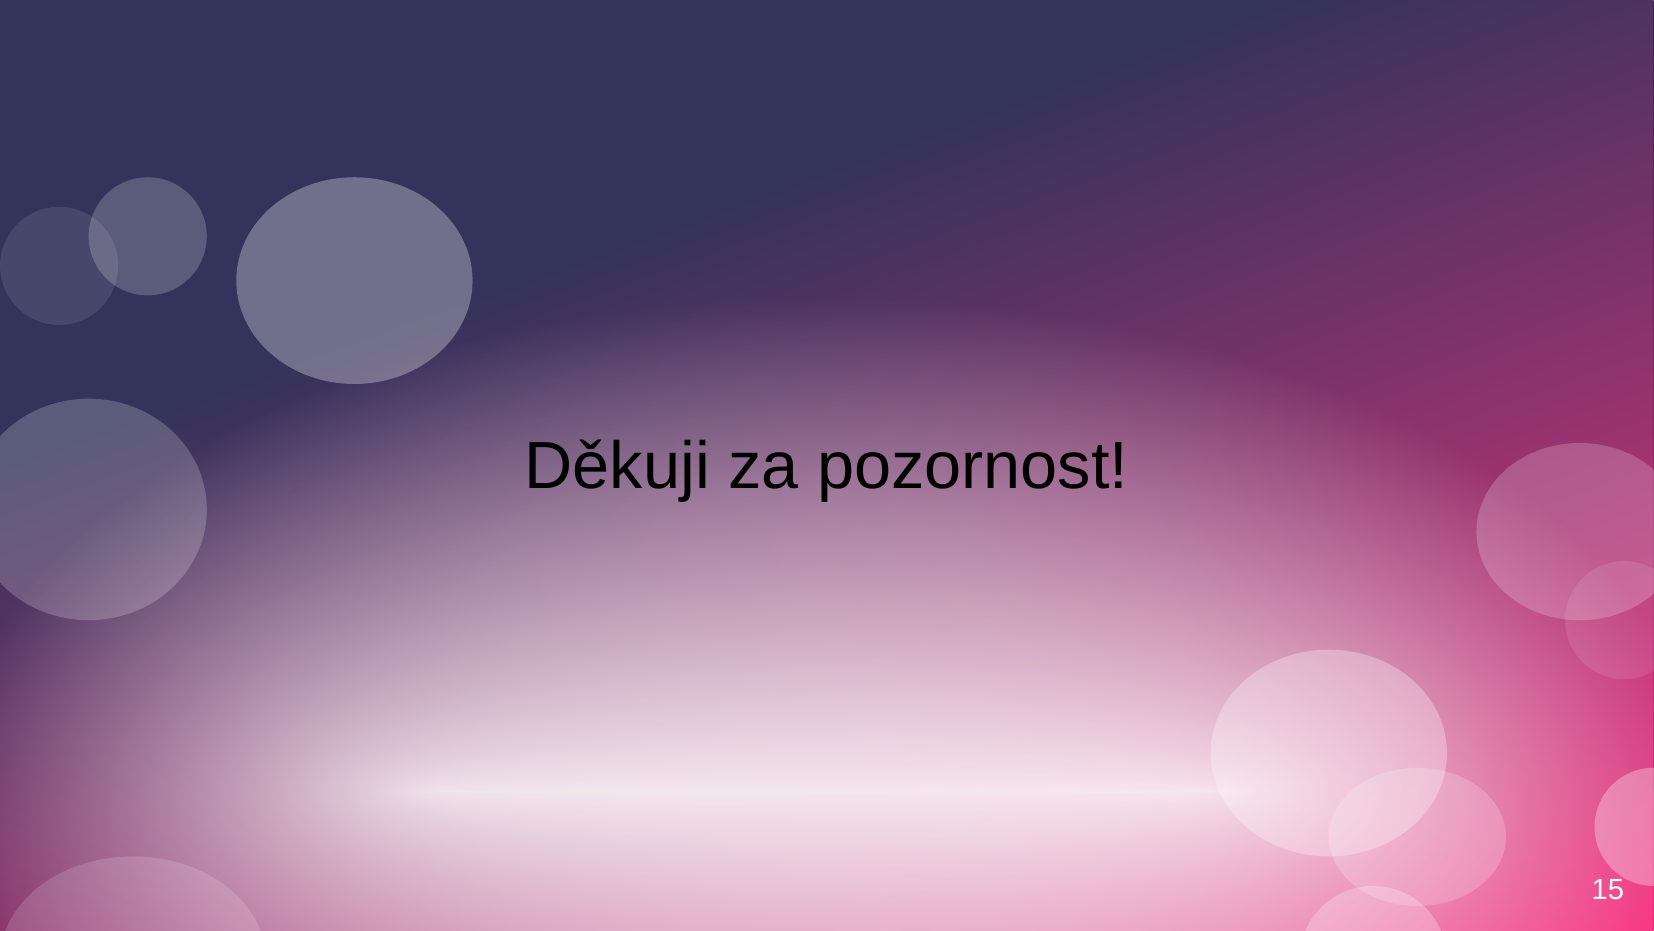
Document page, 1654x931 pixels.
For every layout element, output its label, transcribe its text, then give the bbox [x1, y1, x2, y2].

text_box Děkuji za pozornost! [376, 258, 1277, 672]
